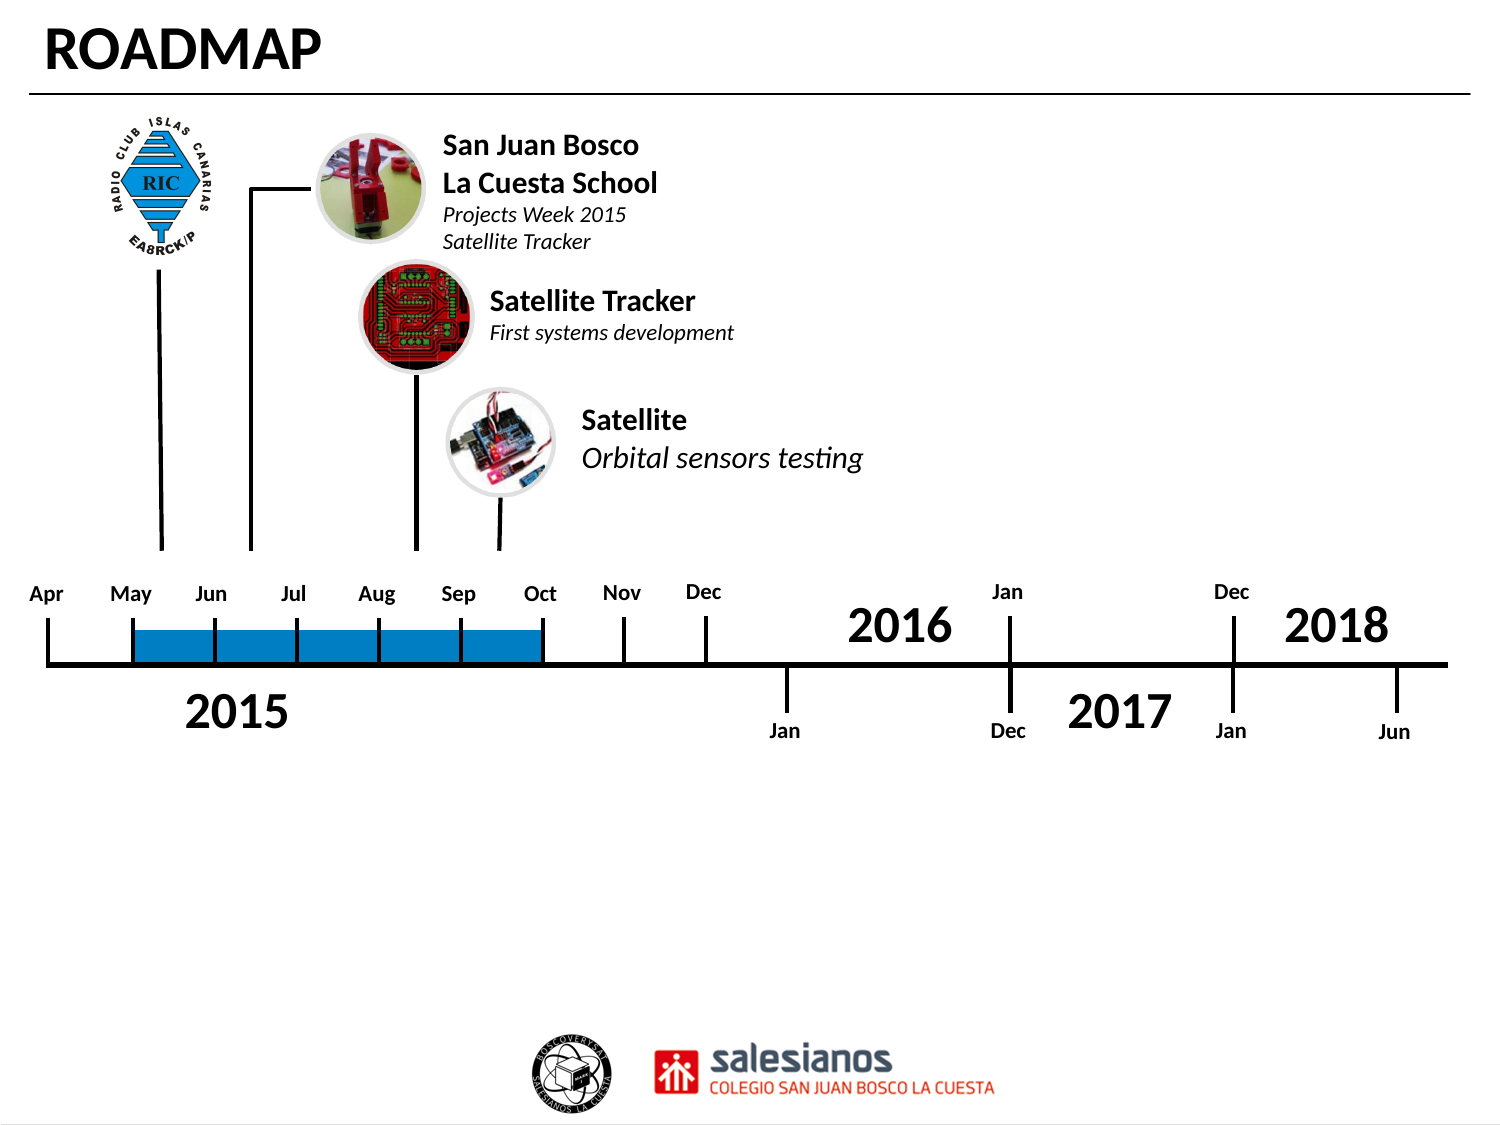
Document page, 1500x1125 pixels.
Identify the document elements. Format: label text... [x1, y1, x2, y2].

text_box [299, 630, 377, 662]
text_box San Juan Bosco La Cuesta School Projects Week 2015 Satellite Tracker [428, 117, 909, 262]
text_box Jun [170, 571, 253, 614]
text_box Jan [731, 708, 839, 752]
text_box Oct [499, 571, 582, 614]
text_box Nov [568, 570, 676, 613]
text_box 2017 [1032, 669, 1208, 747]
text_box [381, 630, 459, 662]
text_box Aug [330, 571, 417, 614]
text_box Satellite Tracker First systems development [475, 273, 956, 353]
text_box [217, 630, 295, 662]
text_box 2018 [1248, 583, 1425, 661]
text_box 2016 [811, 583, 988, 661]
text_box Jun [1341, 708, 1448, 752]
text_box Jan [1177, 708, 1285, 751]
text_box Dec [955, 708, 1062, 752]
picture [0, 0, 1500, 1125]
text_box Apr [5, 571, 88, 614]
text_box Satellite Orbital sensors testing [566, 392, 957, 482]
text_box Sep [417, 571, 499, 614]
text_box ROADMAP [29, 0, 1472, 90]
text_box [135, 630, 213, 662]
text_box Dec [650, 569, 757, 612]
text_box [463, 630, 541, 662]
text_box Dec [1178, 568, 1286, 612]
text_box 2015 [149, 668, 325, 747]
text_box Jan [954, 569, 1061, 612]
text_box Jul [253, 571, 330, 614]
text_box May [88, 571, 170, 614]
